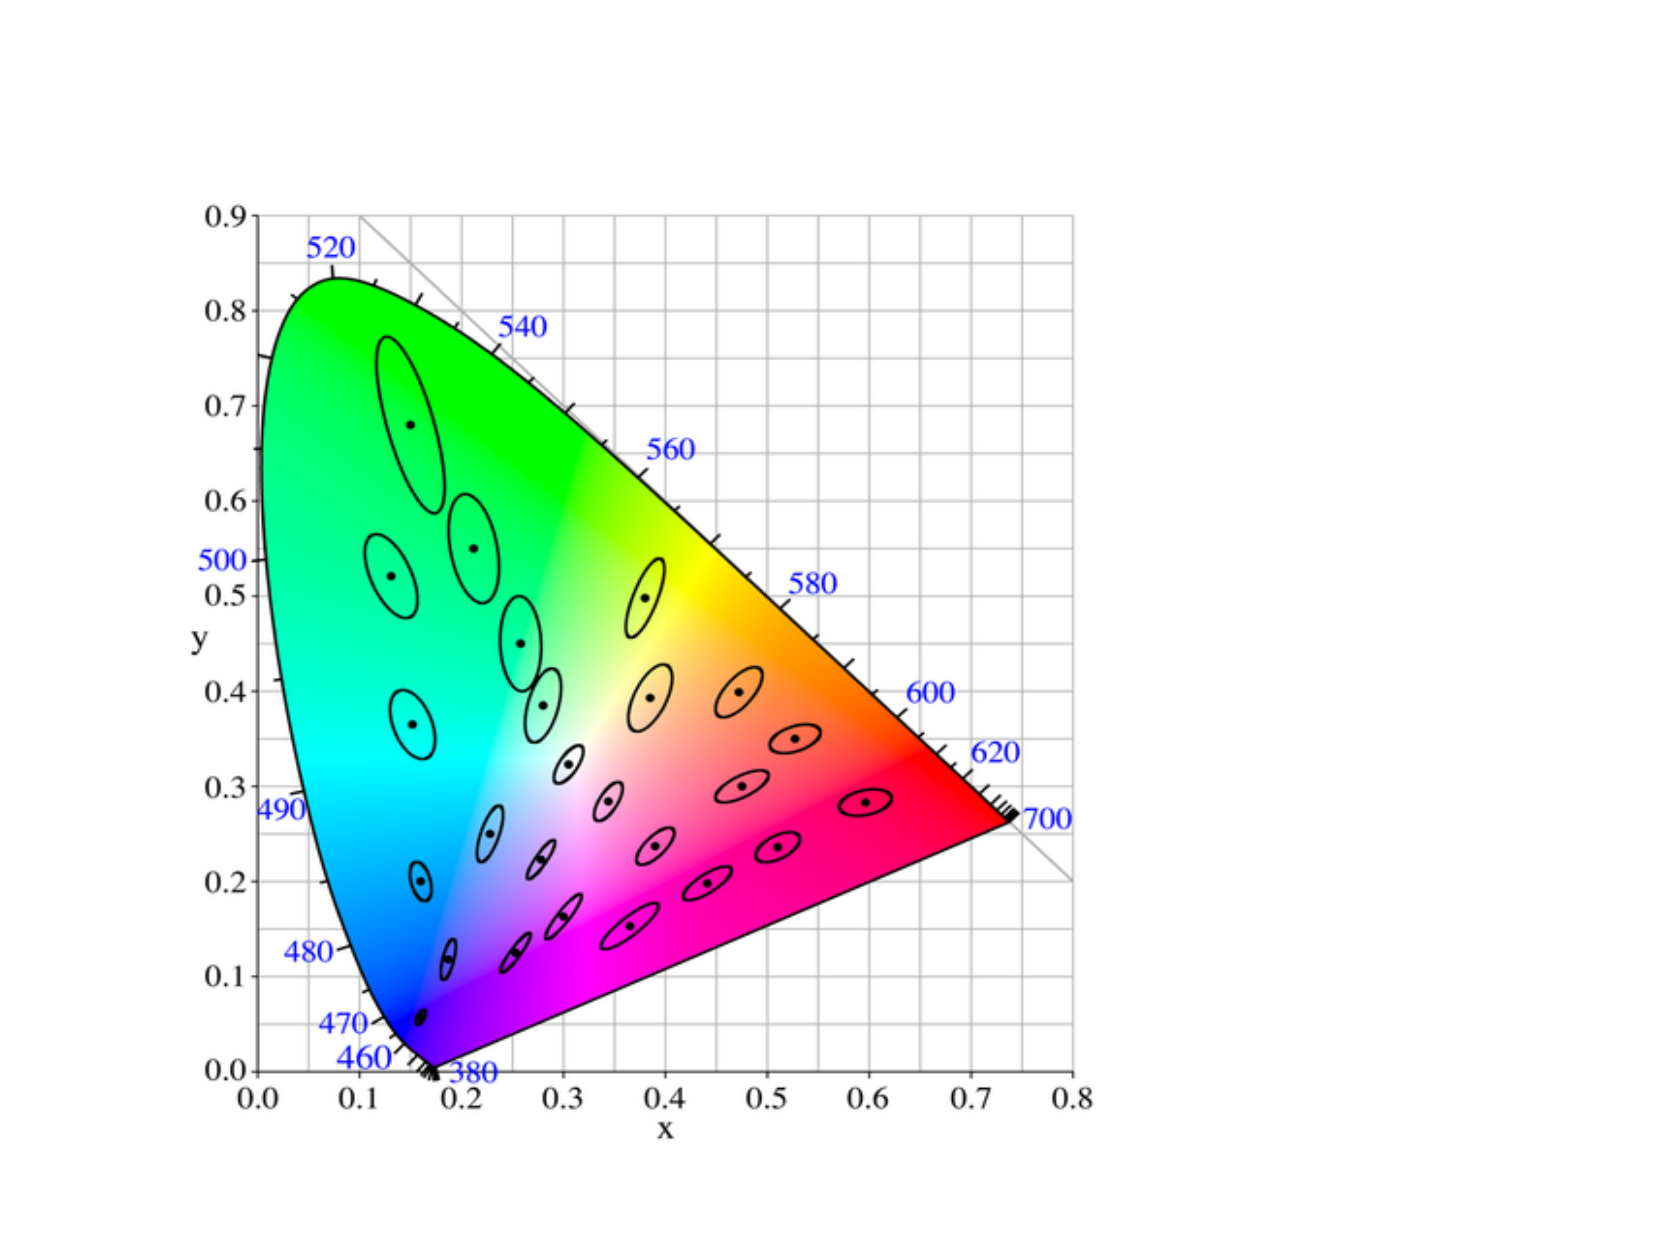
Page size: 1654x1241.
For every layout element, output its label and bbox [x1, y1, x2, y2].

picture [165, 179, 1111, 1156]
